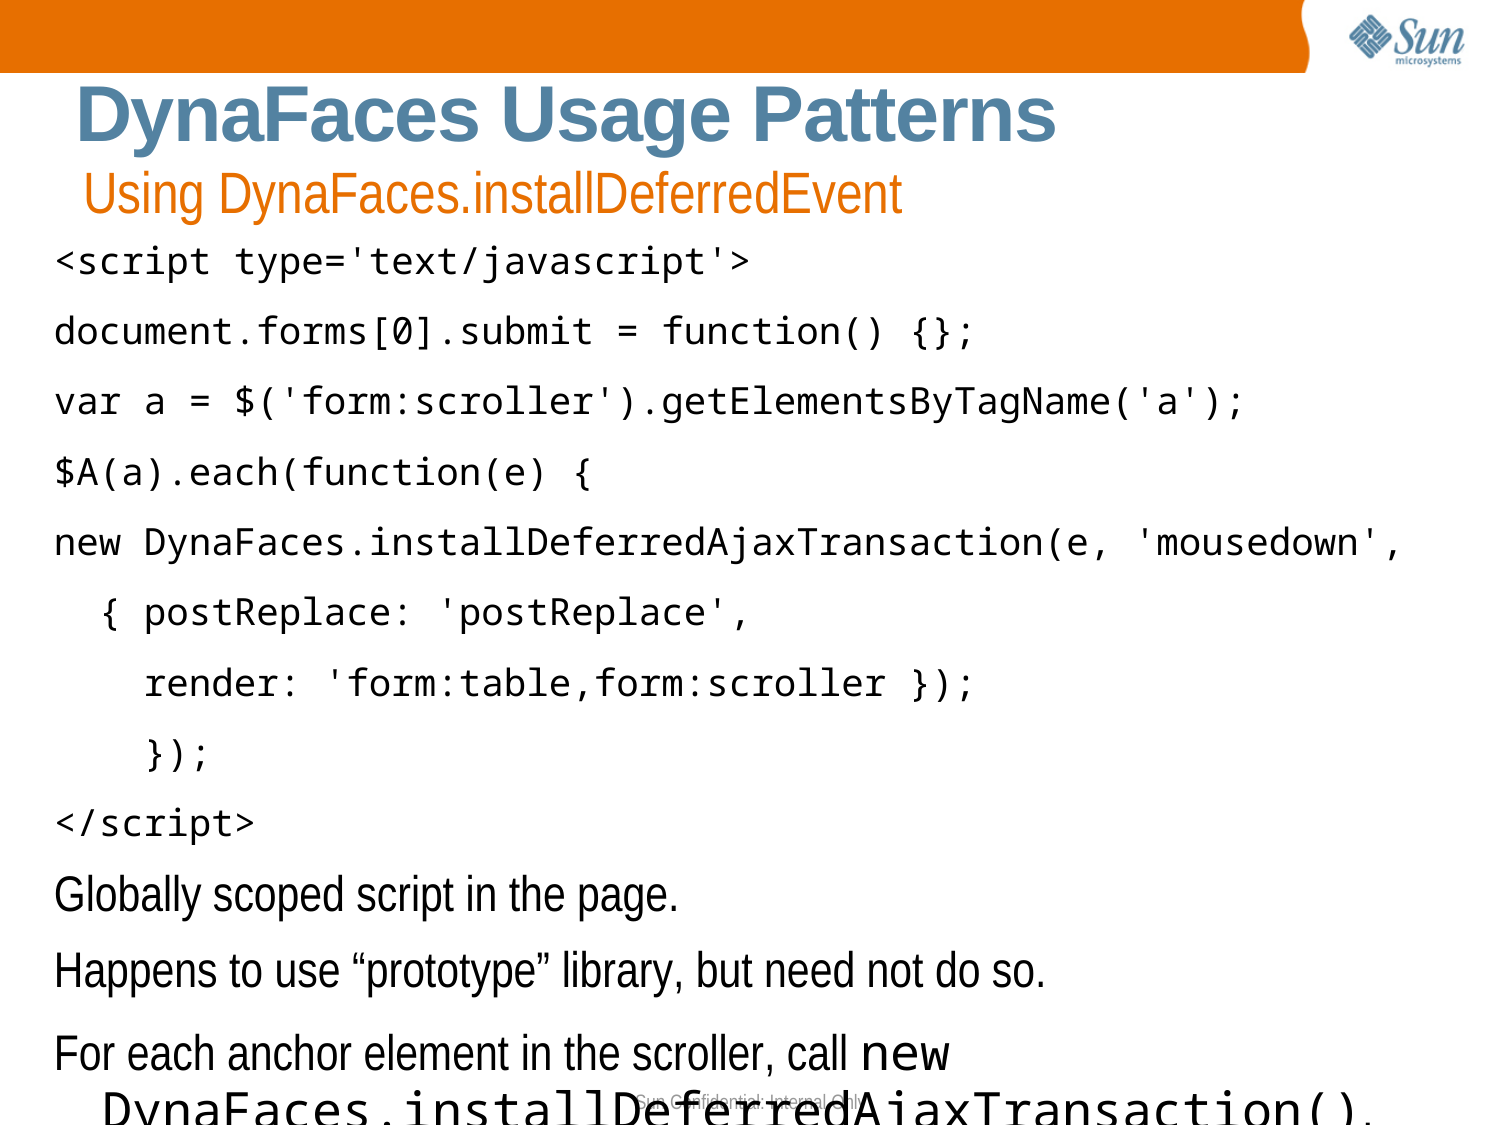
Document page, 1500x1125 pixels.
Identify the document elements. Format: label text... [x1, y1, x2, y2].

picture [0, 0, 1500, 73]
text_box Using DynaFaces.installDeferredEvent [83, 168, 1351, 236]
title DynaFaces Usage Patterns [75, 77, 1437, 182]
list <script type='text/javascript'> document.forms[0].submit = function() {}; var a = $('form:scroller').getElementsByTagName('a'); $A(a).each(function(e) { new DynaFaces.installDeferredAjaxTransaction(e, 'mousedown', { postReplace: 'postReplace', render: 'form:table,form:scroller }); }); </script> Globally scoped script in the page. Happens to use “prototype” library, but need not do so. For each anchor element in the scroller, call new DynaFaces.installDeferredAjaxTransaction(), passing the anchor element. [34, 239, 1460, 1125]
